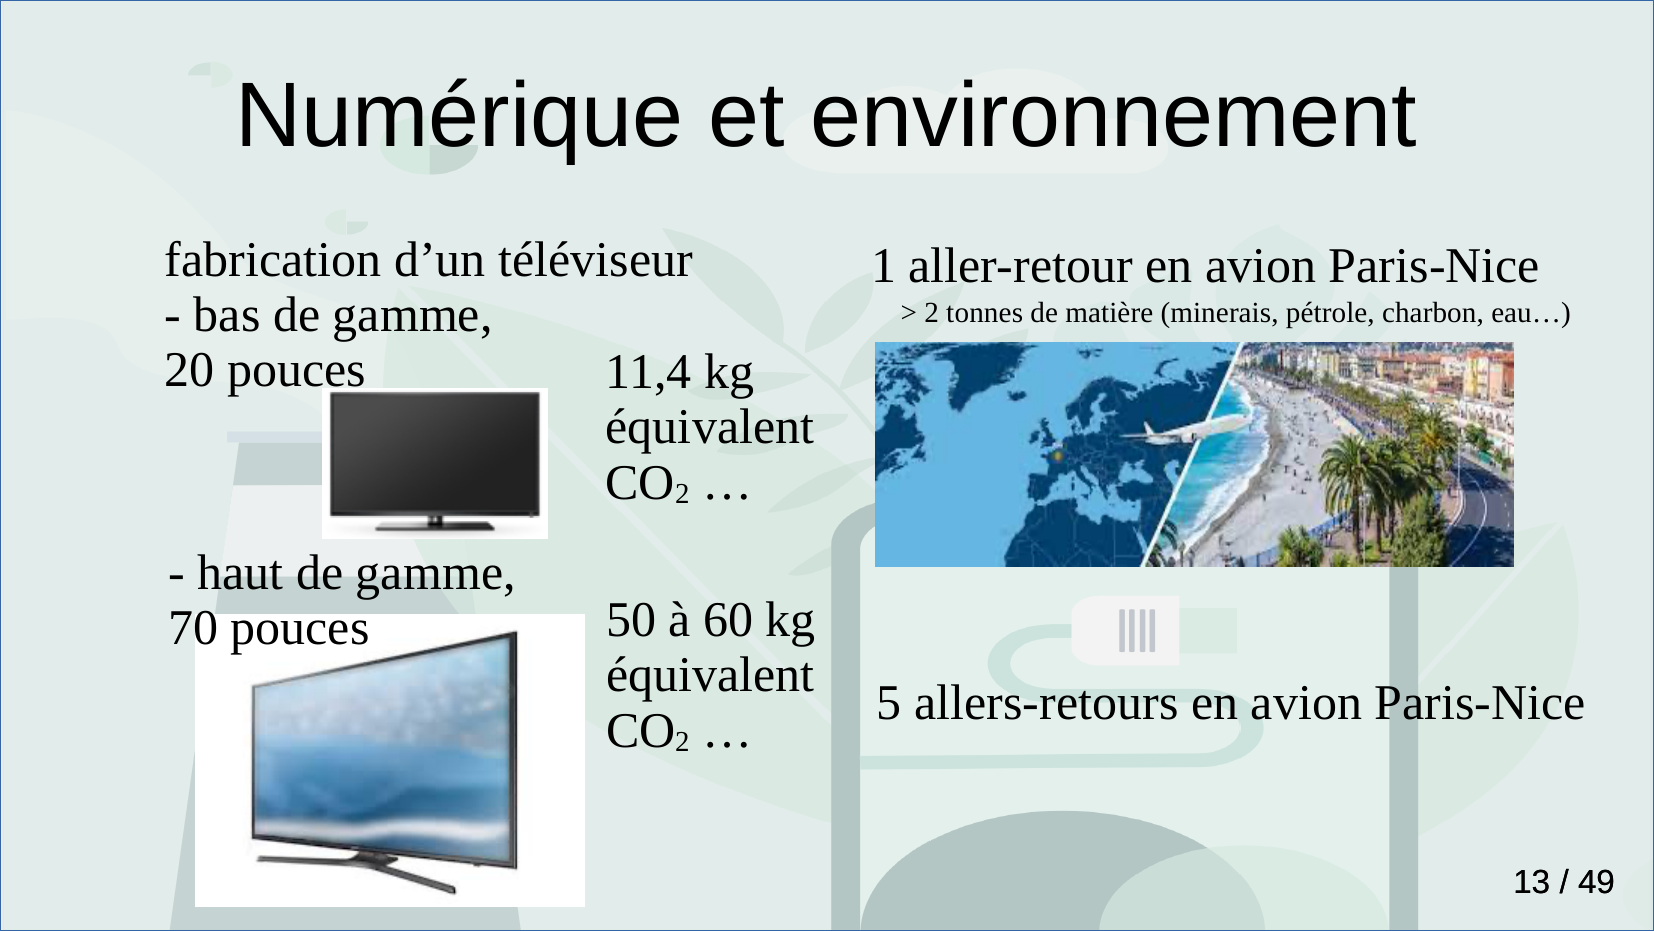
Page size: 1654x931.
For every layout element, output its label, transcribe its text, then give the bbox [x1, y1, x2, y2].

text_box 11,4 kg équivalent CO2 … [591, 336, 840, 573]
text_box 1 aller-retour en avion Paris-Nice [856, 230, 1565, 301]
text_box 50 à 60 kg équivalent CO2 … [591, 584, 841, 821]
text_box <number> / 49 [1341, 855, 1630, 926]
picture [322, 406, 548, 537]
picture [875, 342, 1514, 567]
text_box 5 allers-retours en avion Paris-Nice [862, 667, 1619, 794]
picture [195, 663, 585, 907]
text_box [0, 0, 1654, 931]
text_box > 2 tonnes de matière (minerais, pétrole, charbon, eau…) [885, 289, 1589, 361]
text_box - haut de gamme, 70 pouces [153, 537, 626, 663]
text_box fabrication d’un téléviseur - bas de gamme, 20 pouces [150, 224, 709, 406]
title Numérique et environnement [82, 37, 1571, 193]
